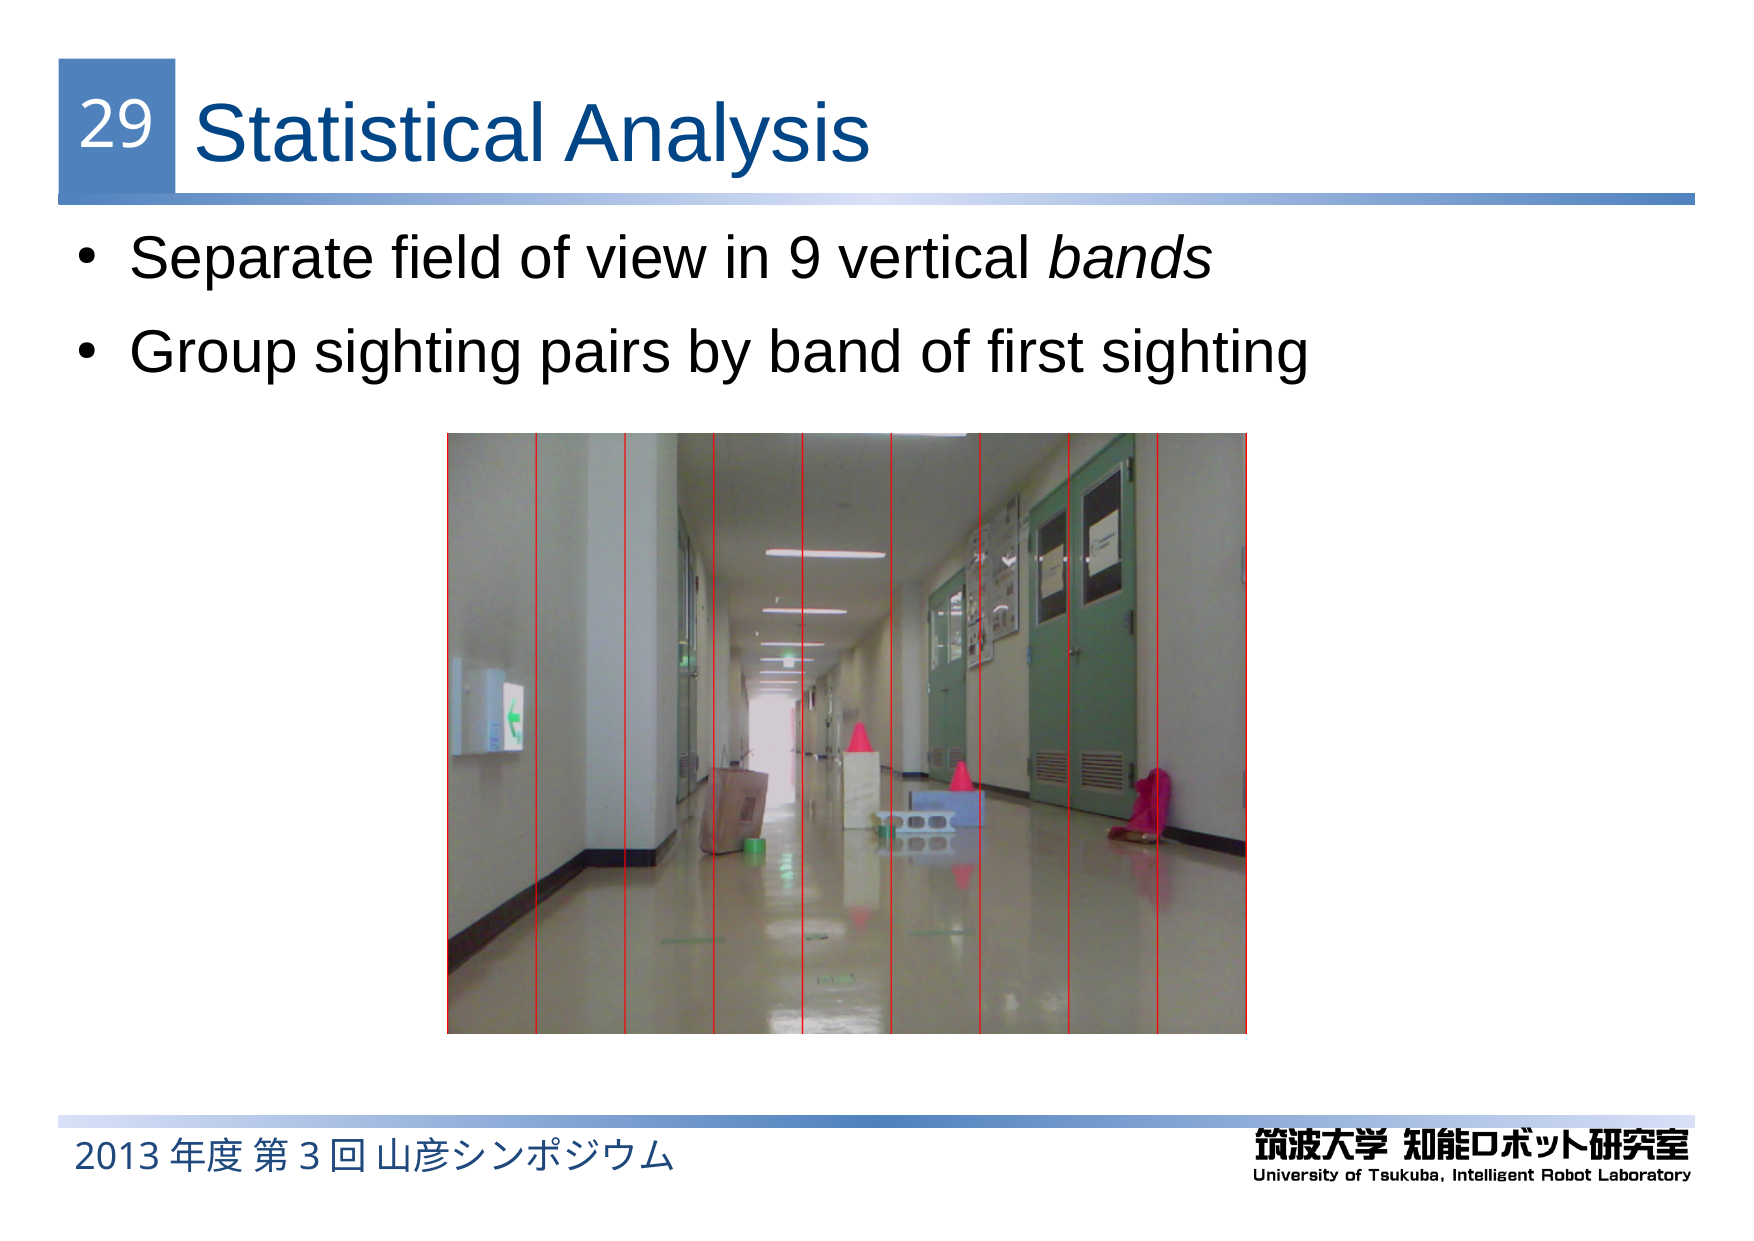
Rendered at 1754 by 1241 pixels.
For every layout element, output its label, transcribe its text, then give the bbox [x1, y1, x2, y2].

picture [447, 433, 1247, 1034]
title Statistical Analysis [193, 61, 1651, 205]
picture [1252, 1127, 1691, 1182]
list Separate field of view in 9 vertical bands Group sighting pairs by band of first sighting [58, 223, 1696, 419]
